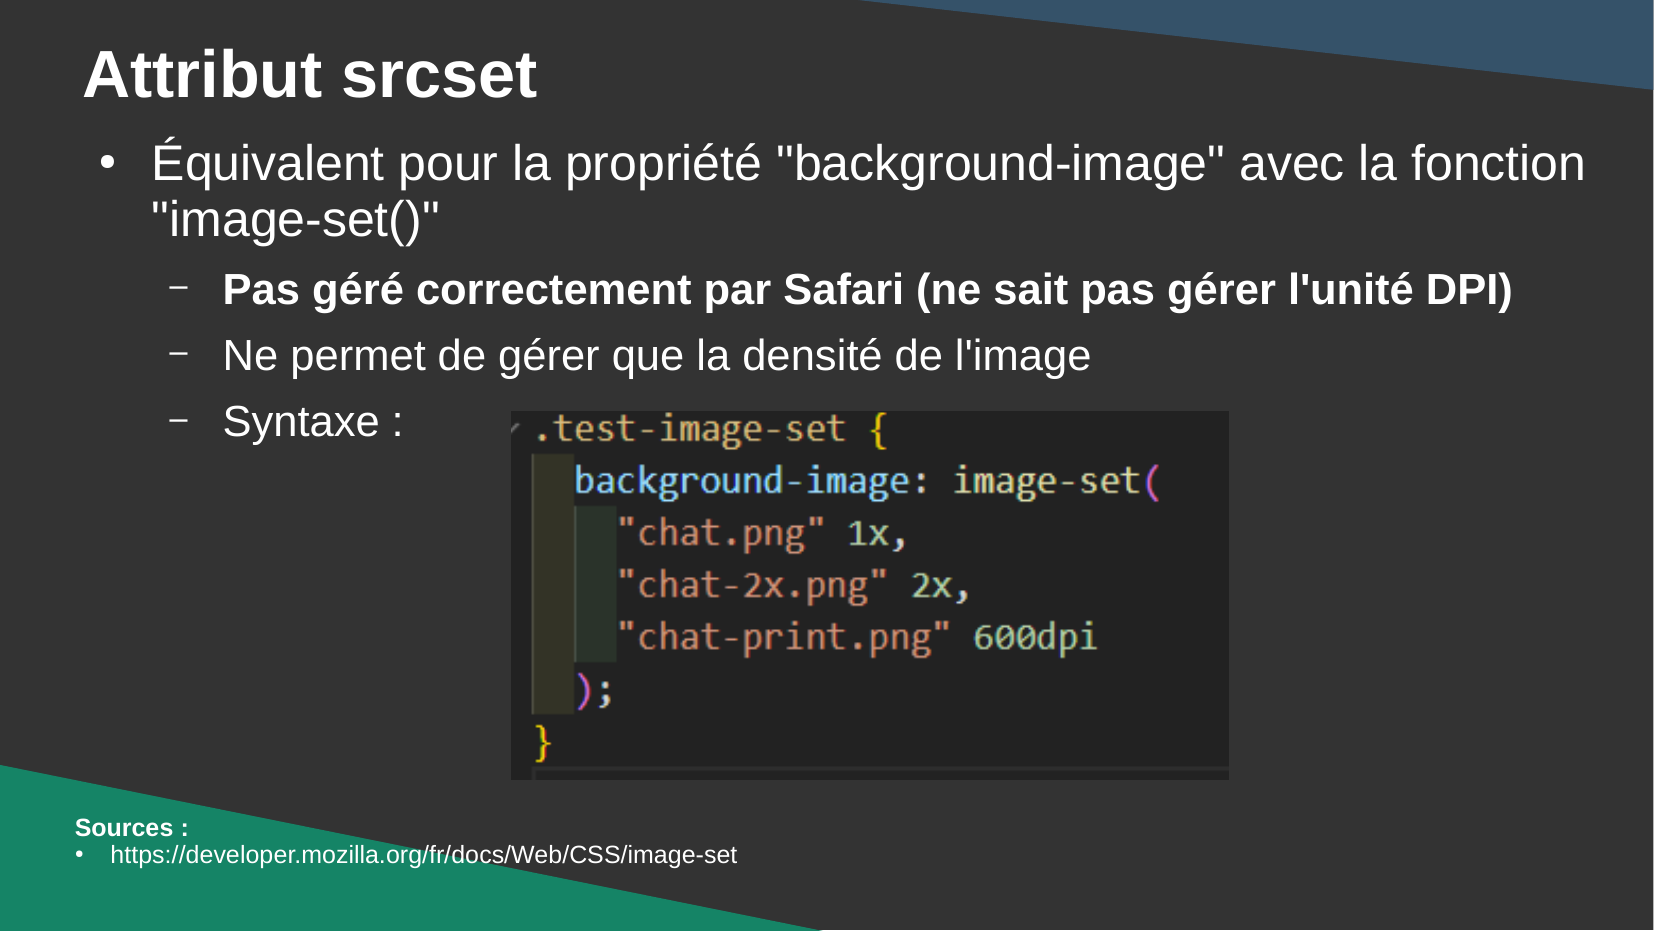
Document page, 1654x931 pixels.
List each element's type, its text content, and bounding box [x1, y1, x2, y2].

picture [511, 411, 1229, 780]
text_box [0, 764, 199, 931]
text_box [858, 0, 1654, 90]
text_box Sources : https://developer.mozilla.org/fr/docs/Web/CSS/image-set [60, 805, 1546, 931]
list Équivalent pour la propriété "background-image" avec la fonction "image-set()" Pas géré correctement par Safari (ne sait pas gérer l'unité DPI) Ne permet de gérer que la densité de l'image Syntaxe : [80, 135, 1605, 479]
title Attribut srcset [82, 37, 1571, 122]
